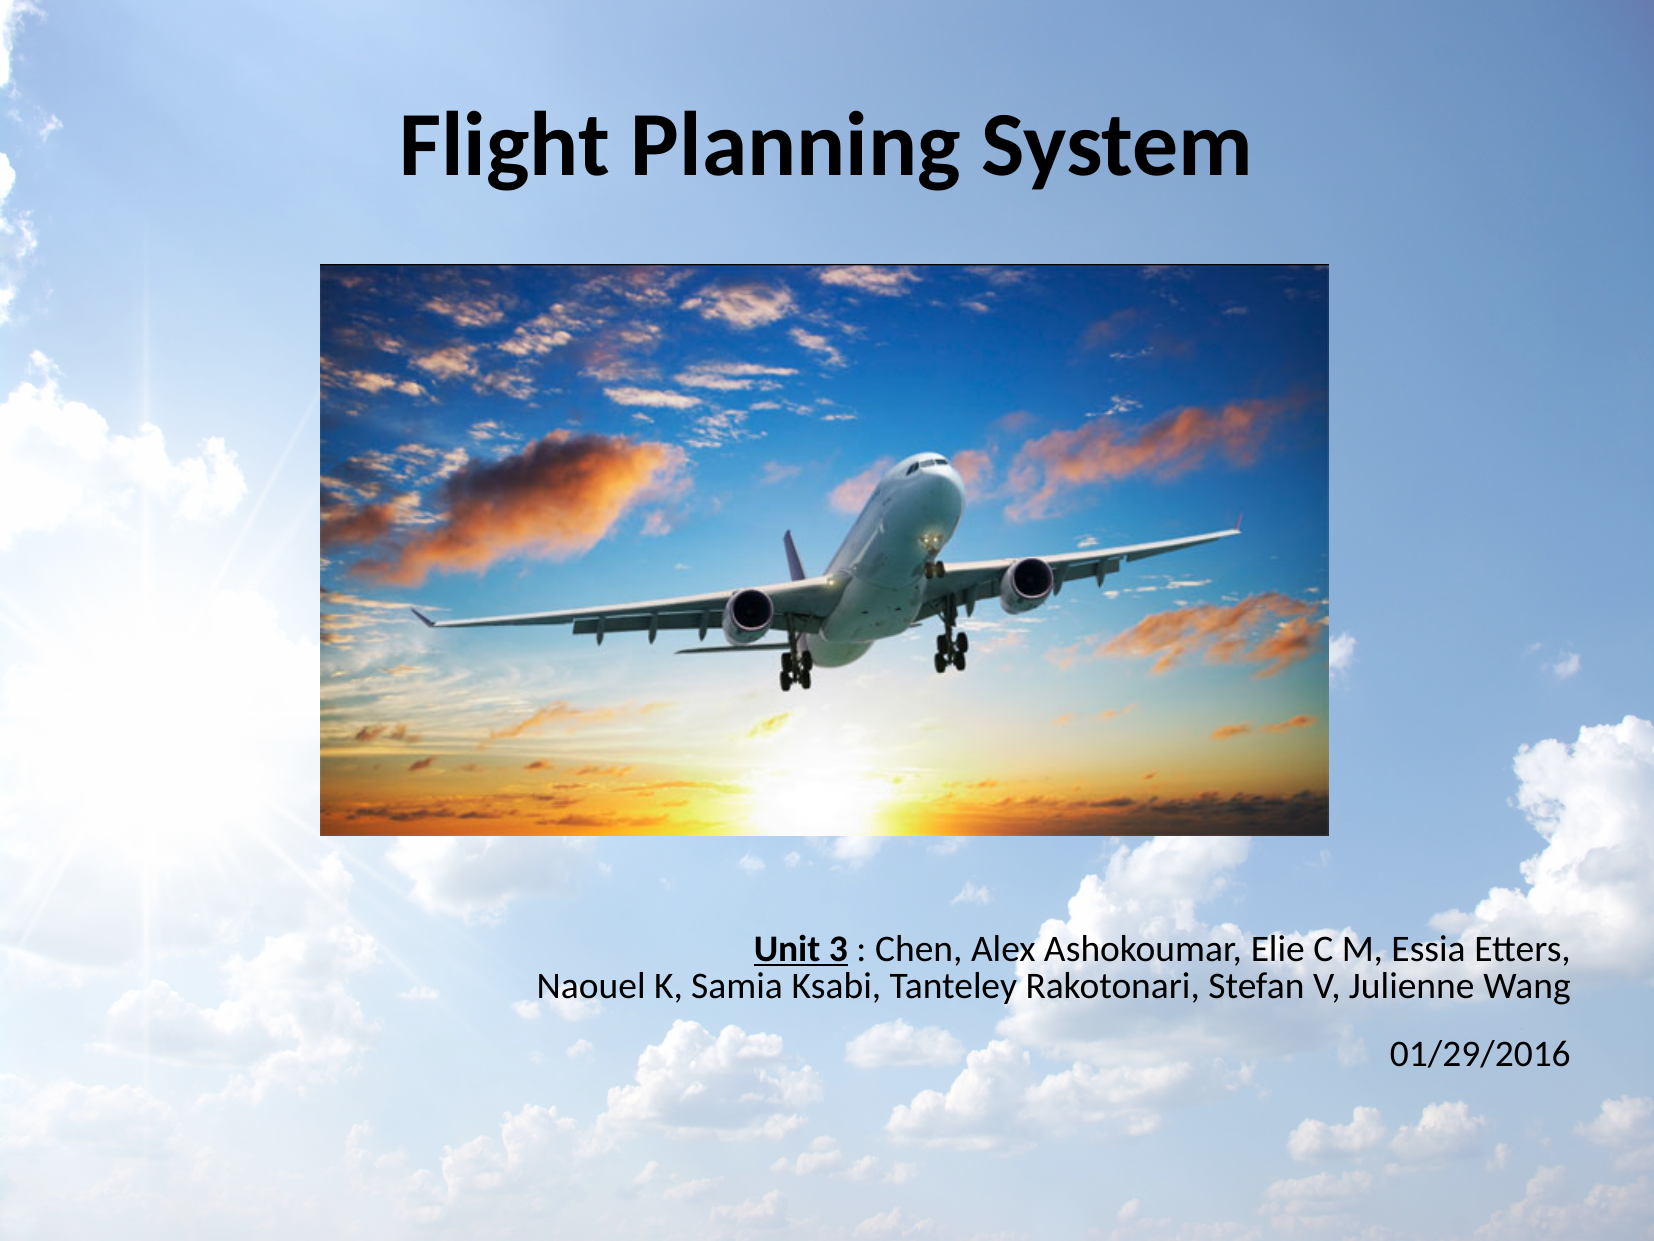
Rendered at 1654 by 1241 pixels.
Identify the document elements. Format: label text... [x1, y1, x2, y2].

picture [0, 0, 1654, 1241]
title Flight Planning System [82, 49, 1571, 257]
list Unit 3 : Chen, Alex Ashokoumar, Elie C M, Essia Etters, Naouel K, Samia Ksabi, Tanteley Rakotonari, Stefan V, Julienne Wang 01/29/2016 [82, 933, 1571, 1109]
